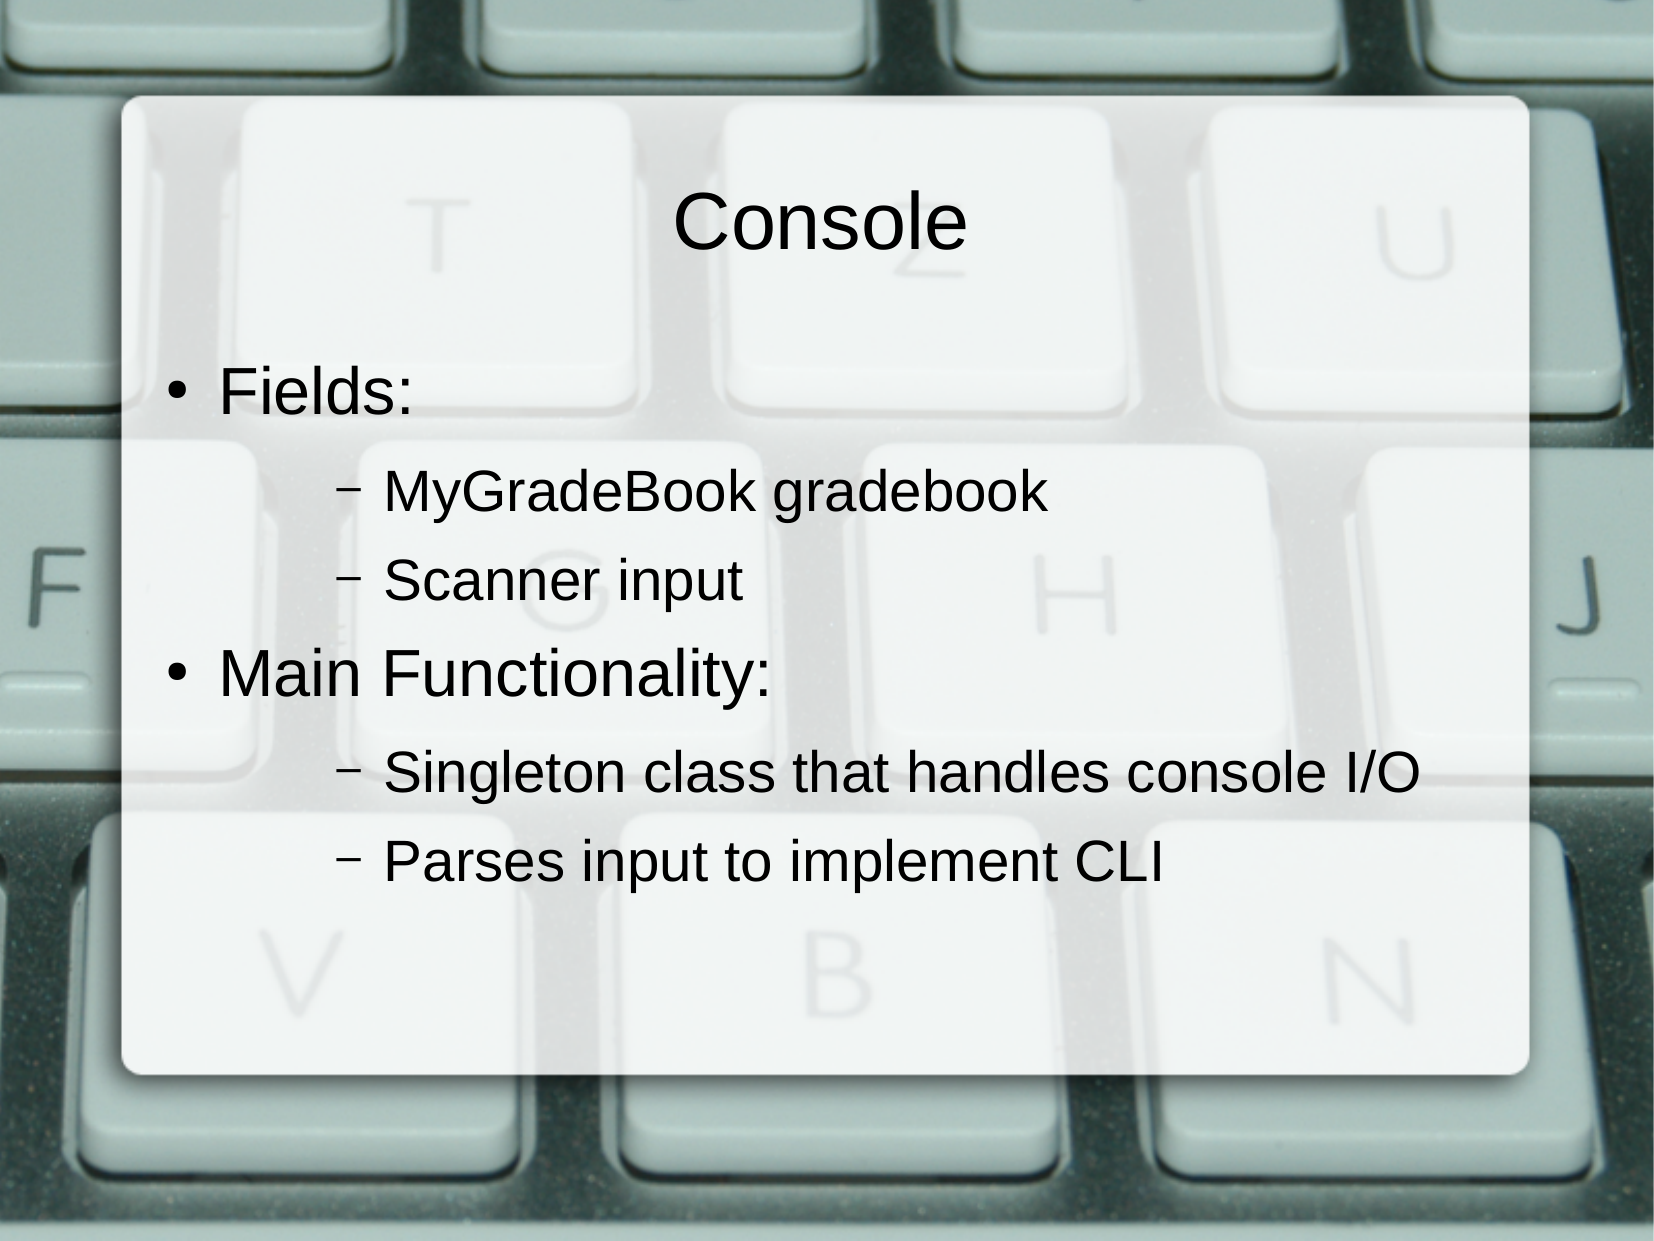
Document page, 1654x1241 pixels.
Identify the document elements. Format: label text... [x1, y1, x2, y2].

title Console [135, 117, 1506, 325]
picture [0, 0, 1654, 1241]
list Fields: MyGradeBook gradebook Scanner input Main Functionality: Singleton class that handles console I/O Parses input to implement CLI [147, 354, 1506, 1074]
